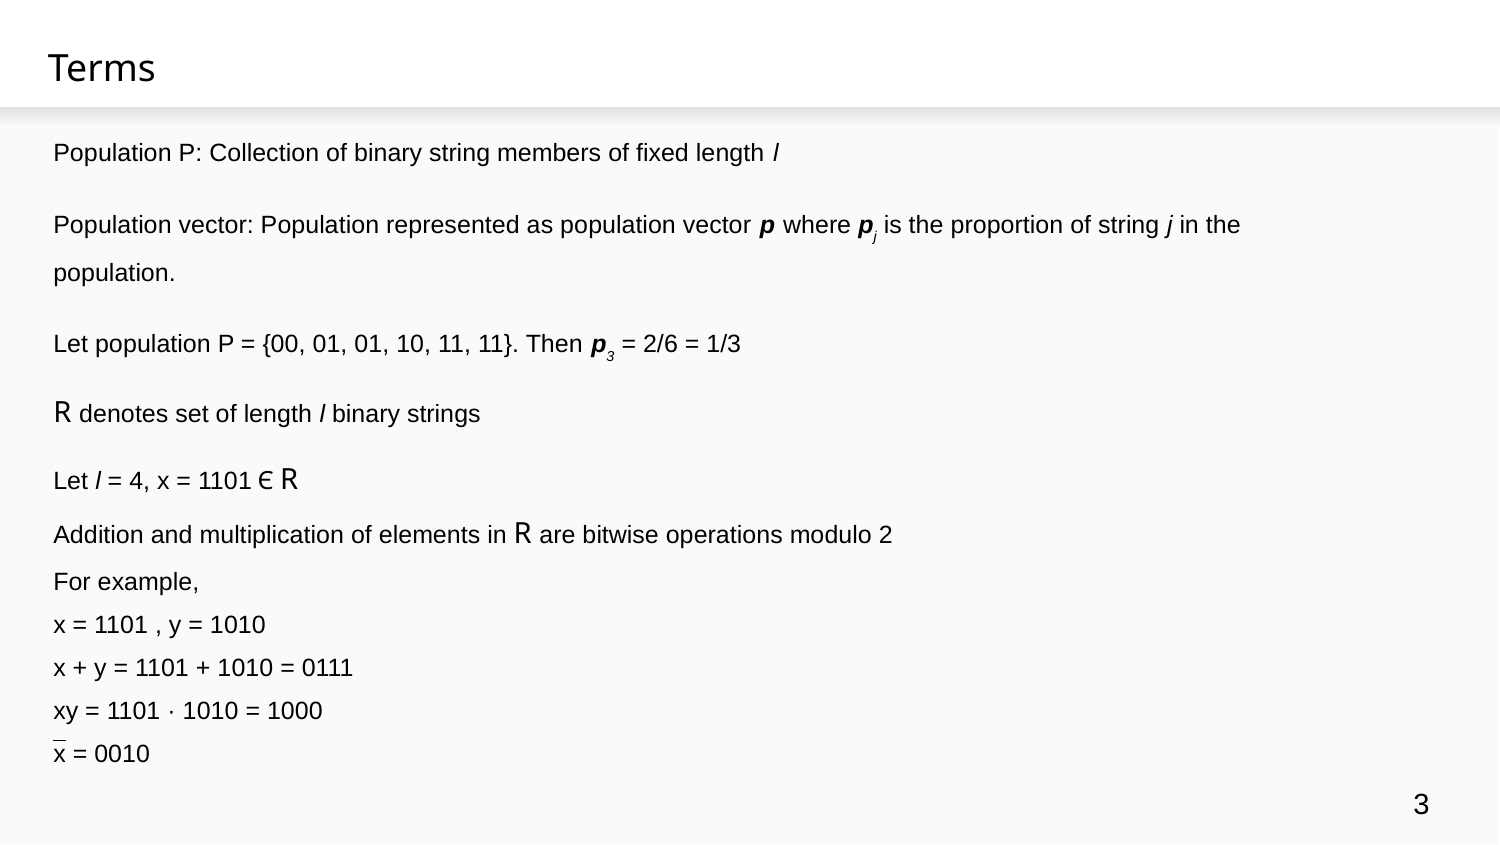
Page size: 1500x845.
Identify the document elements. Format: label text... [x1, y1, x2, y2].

title Terms [47, 21, 308, 113]
text_box Population P: Collection of binary string members of fixed length l Population vector: Population represented as population vector p where pj is the proportion of string j in the population. Let population P = {00, 01, 01, 10, 11, 11}. Then p3 = 2/6 = 1/3 R denotes set of length l binary strings Let l = 4, x = 1101 Є R Addition and multiplication of elements in R are bitwise operations modulo 2 For example, x = 1101 , y = 1010 x + y = 1101 + 1010 = 0111 xy = 1101 · 1010 = 1000 x = 0010 [38, 117, 1257, 805]
